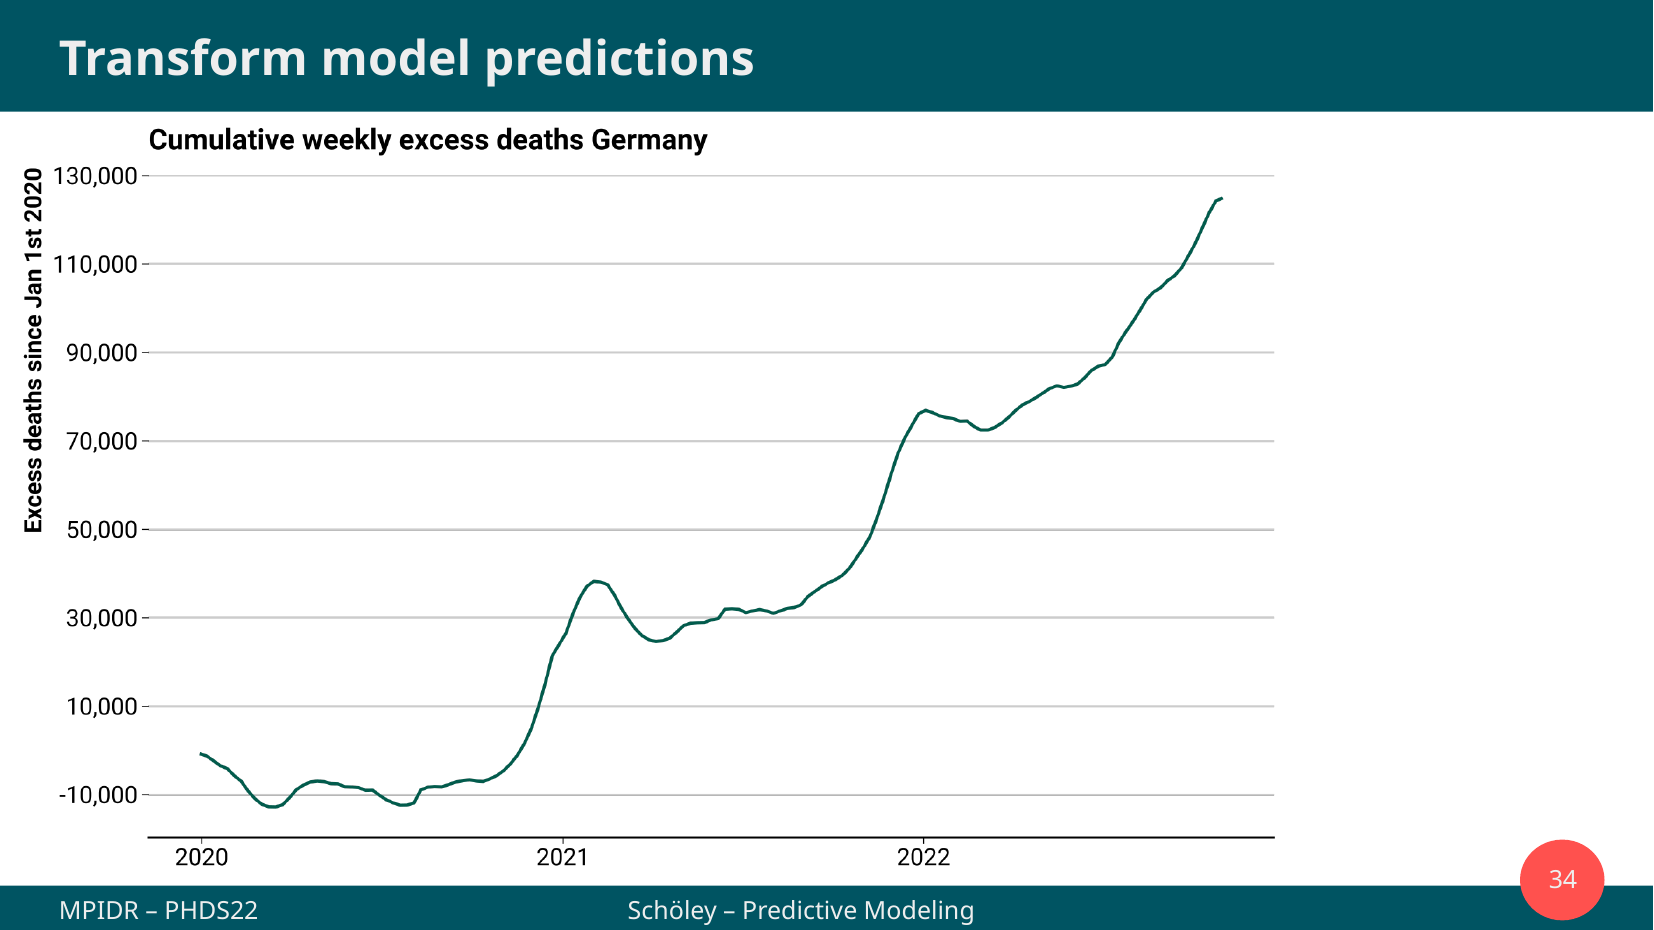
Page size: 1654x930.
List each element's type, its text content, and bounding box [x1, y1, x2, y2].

picture [12, 117, 1285, 882]
title Transform model predictions [58, 0, 1594, 117]
